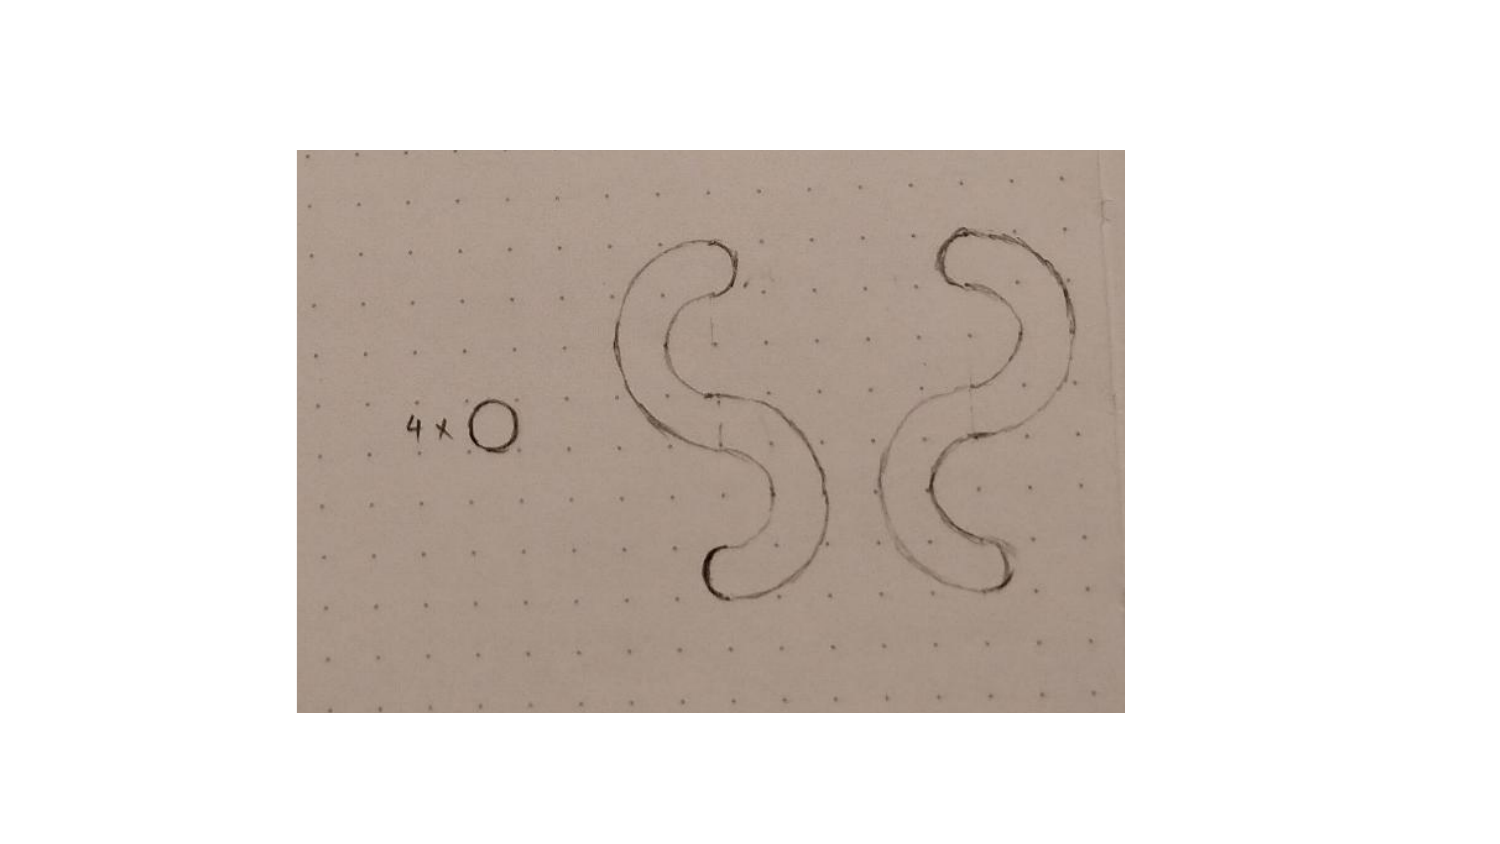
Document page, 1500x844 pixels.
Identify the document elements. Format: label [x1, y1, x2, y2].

picture [296, 150, 1126, 713]
